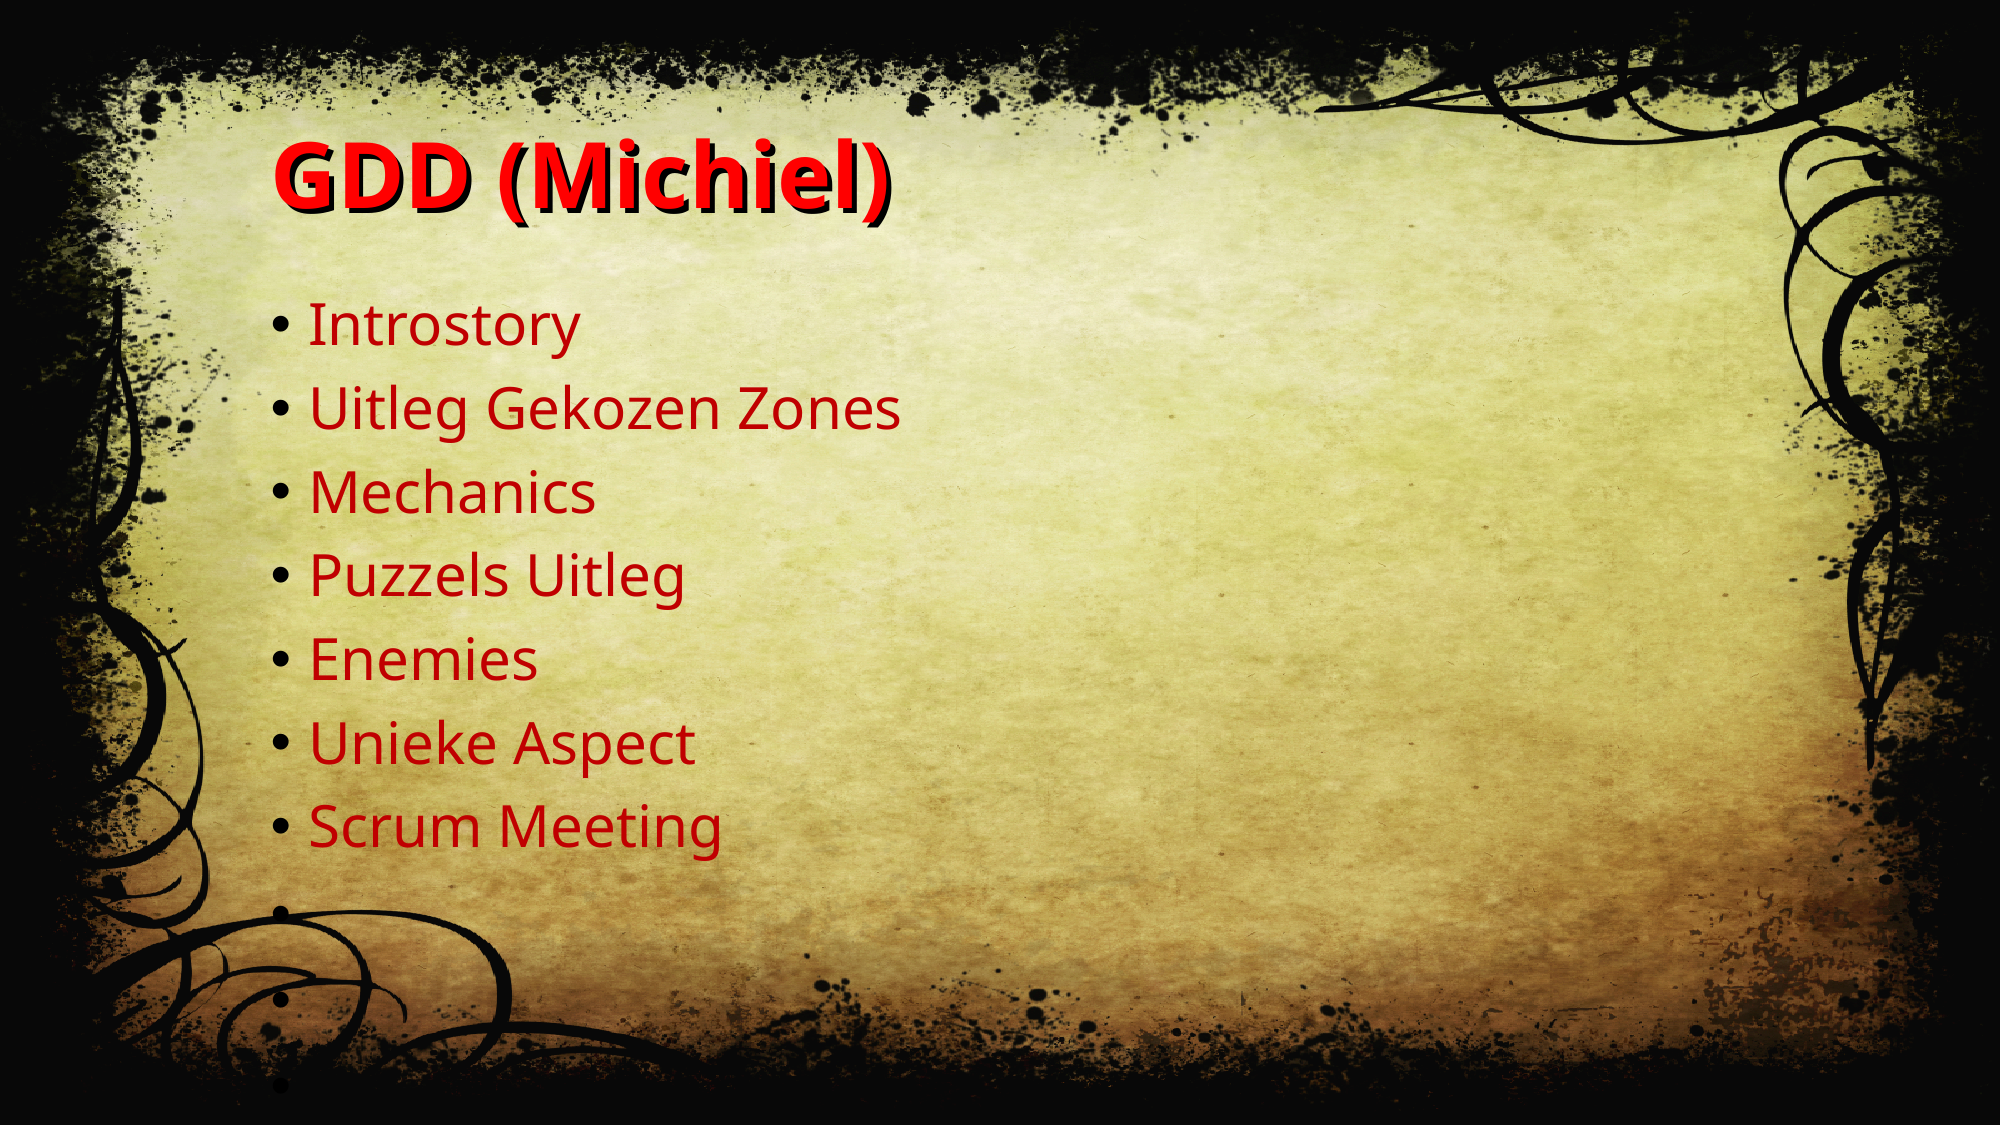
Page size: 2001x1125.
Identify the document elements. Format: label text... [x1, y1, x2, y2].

title GDD (Michiel) [255, 70, 1981, 288]
list Introstory Uitleg Gekozen Zones Mechanics Puzzels Uitleg Enemies Unieke Aspect Scrum Meeting [255, 288, 1981, 1002]
